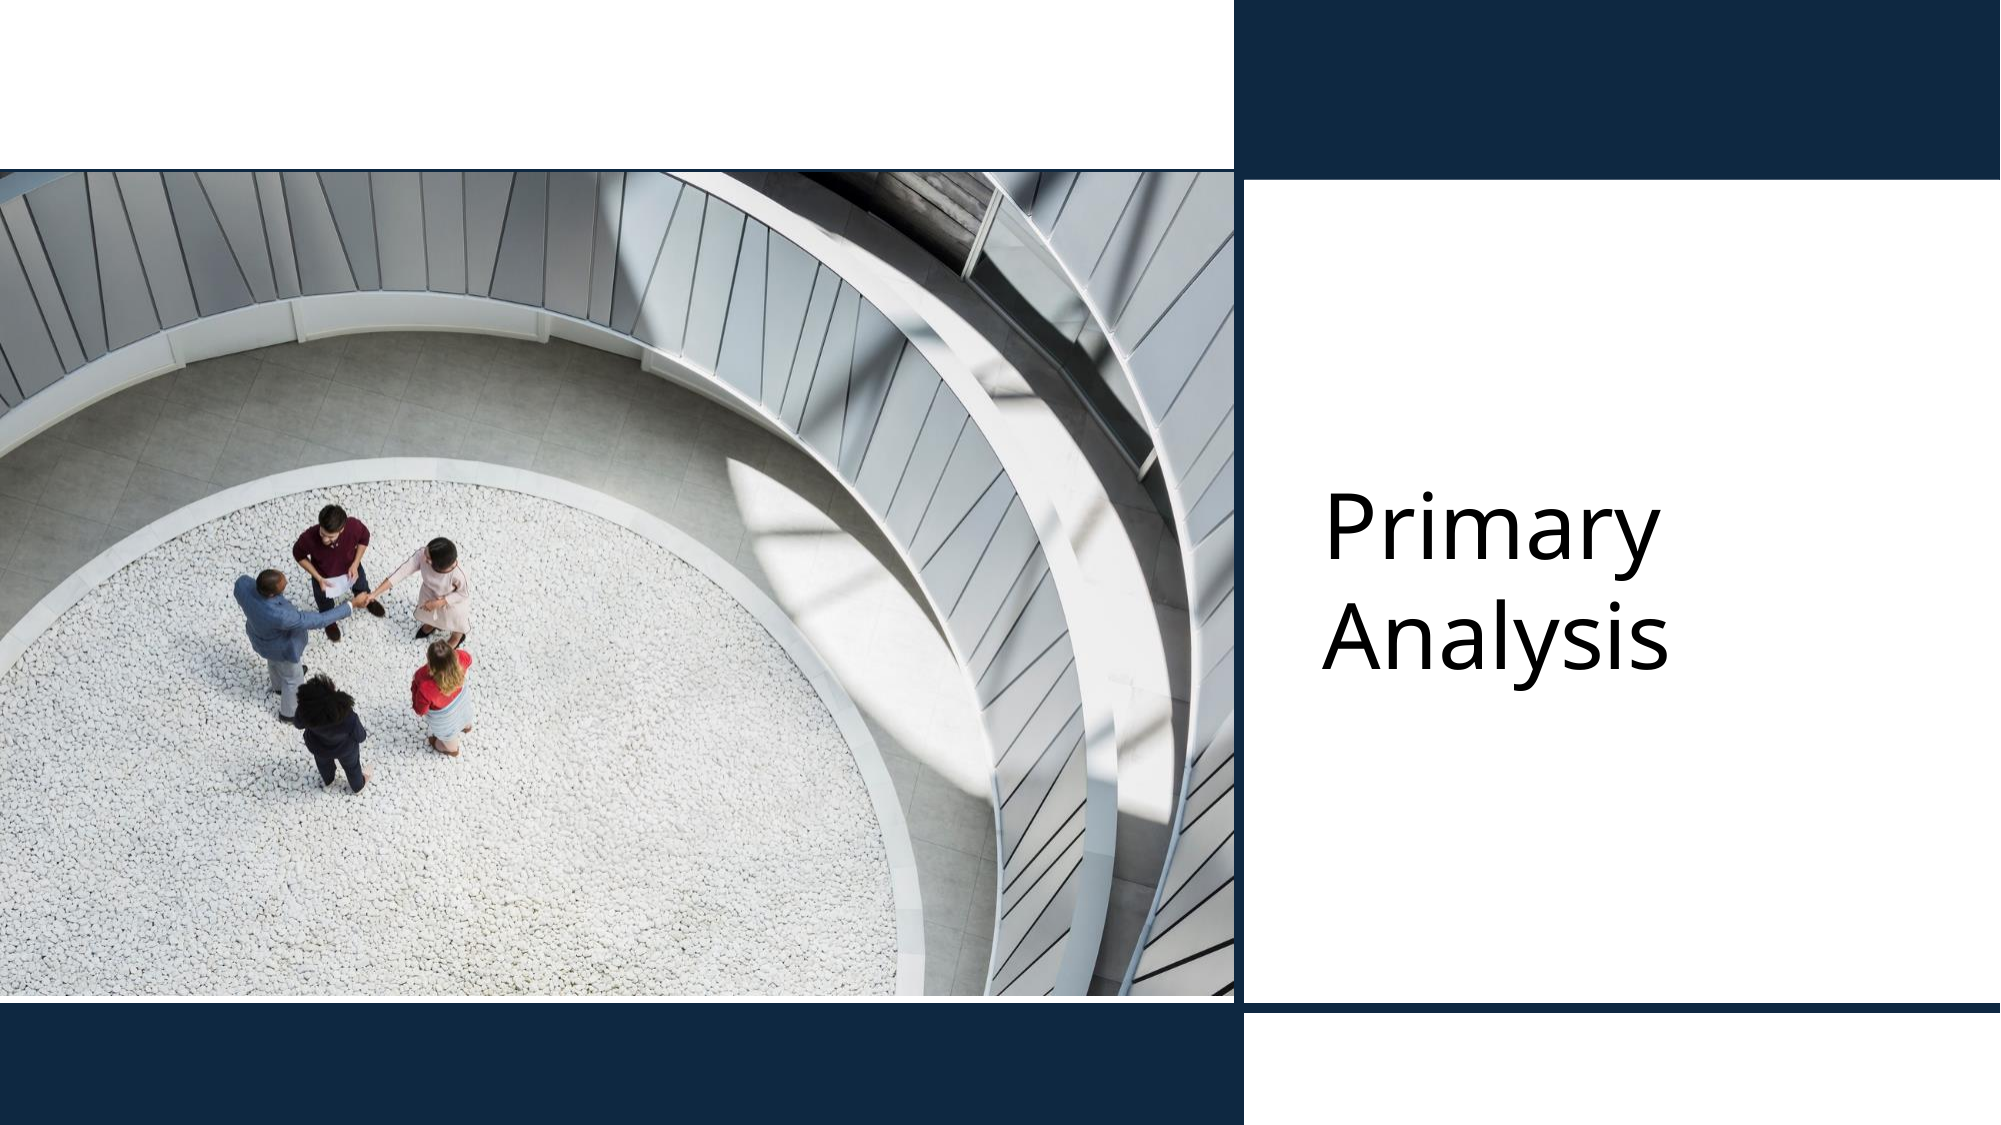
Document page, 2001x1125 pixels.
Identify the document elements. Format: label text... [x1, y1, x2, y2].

title Primary Analysis [1308, 280, 1924, 696]
picture [0, 172, 1234, 996]
